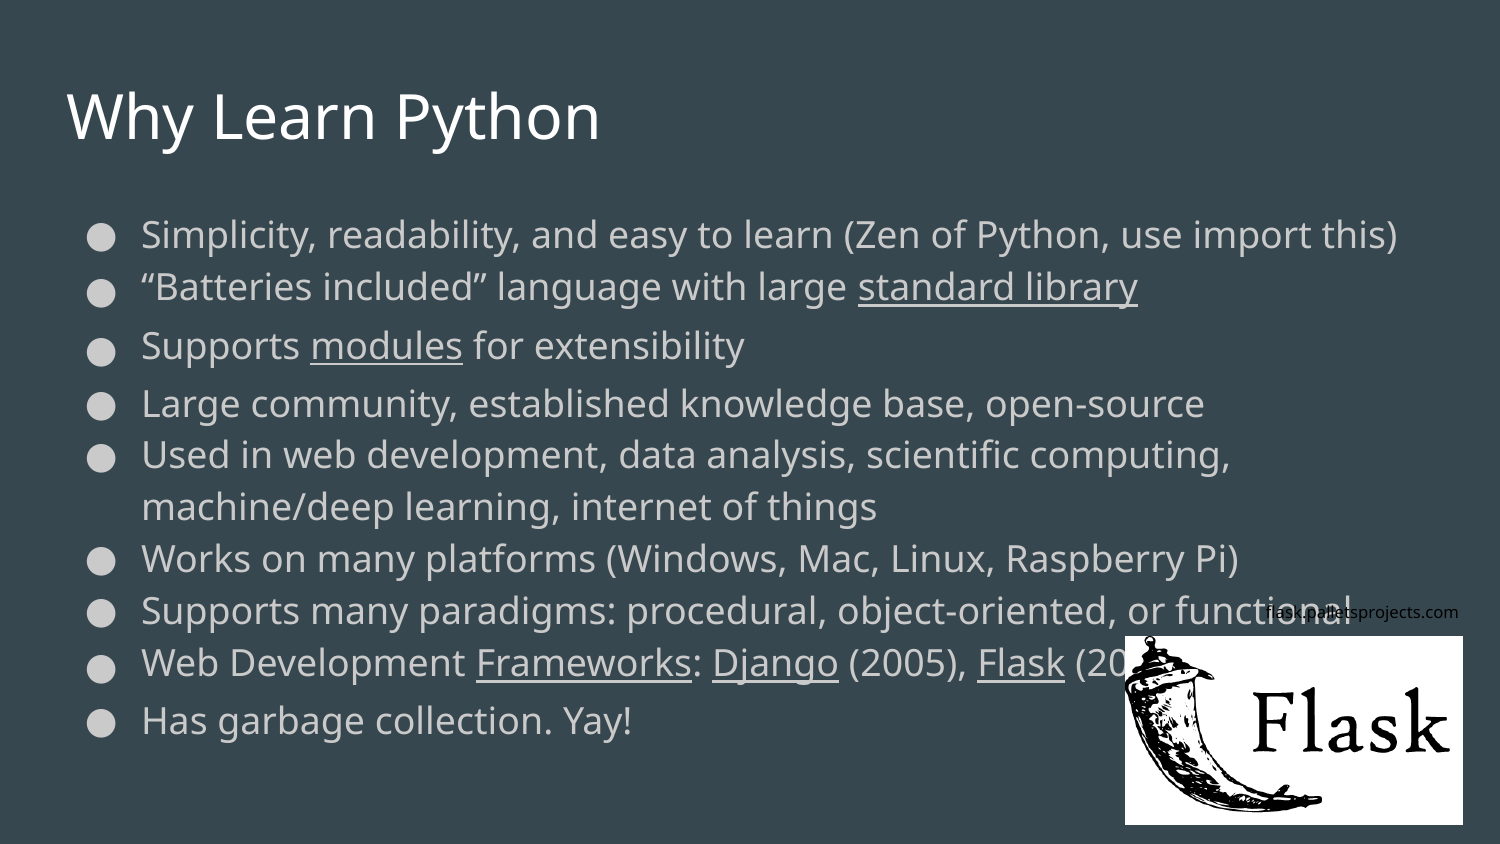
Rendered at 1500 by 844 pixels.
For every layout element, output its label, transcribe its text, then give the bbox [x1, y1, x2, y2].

title Why Learn Python [51, 72, 1449, 167]
picture [1125, 636, 1463, 826]
list Simplicity, readability, and easy to learn (Zen of Python, use import this) “Batteries included” language with large standard library Supports modules for extensibility Large community, established knowledge base, open-source Used in web development, data analysis, scientific computing, machine/deep learning, internet of things Works on many platforms (Windows, Mac, Linux, Raspberry Pi) Supports many paradigms: procedural, object-oriented, or functional Web Development Frameworks: Django (2005), Flask (2010) Has garbage collection. Yay! [51, 189, 1449, 750]
text_box flask.palletsprojects.com [1250, 593, 1475, 632]
